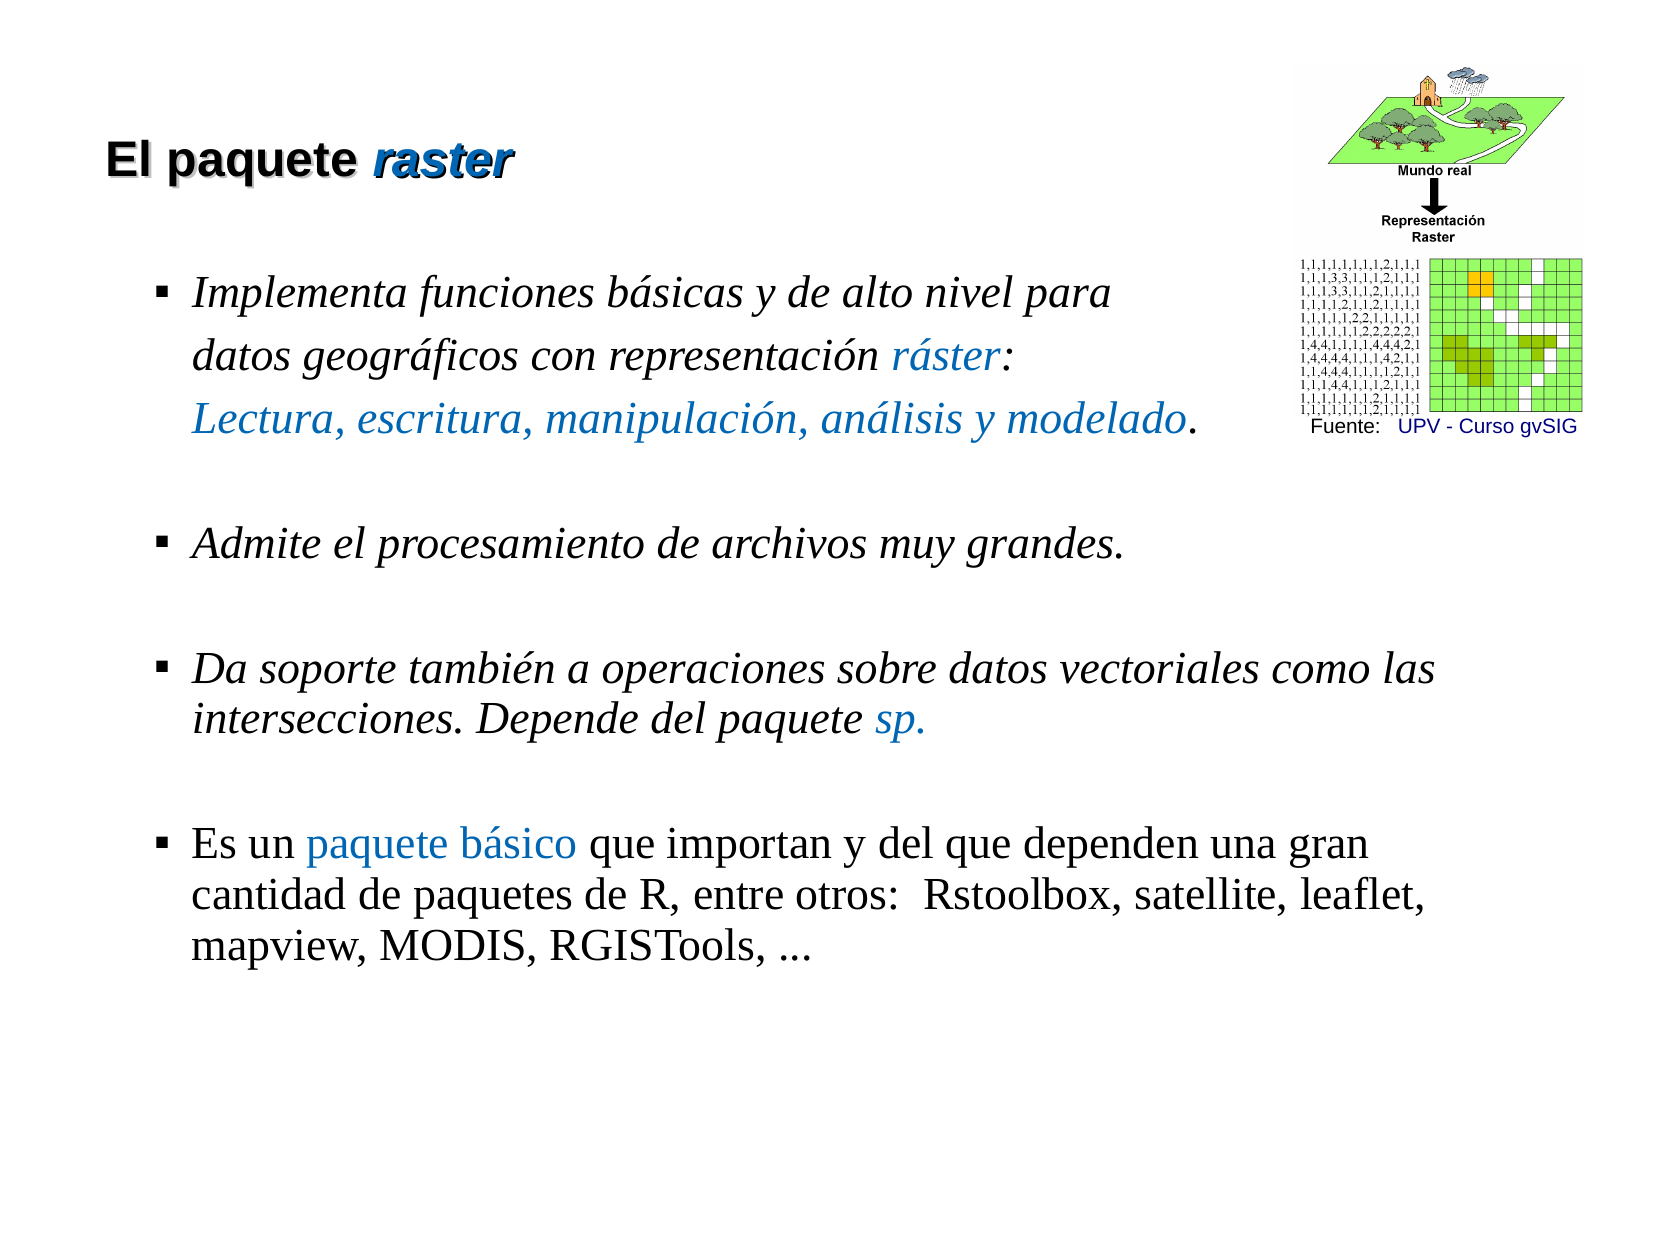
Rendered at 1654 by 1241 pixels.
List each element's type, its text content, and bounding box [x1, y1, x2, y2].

text_box Implementa funciones básicas y de alto nivel para datos geográficos con representación ráster: Lectura, escritura, manipulación, análisis y modelado. Admite el procesamiento de archivos muy grandes. Da soporte también a operaciones sobre datos vectoriales como las intersecciones. Depende del paquete sp. Es un paquete básico que importan y del que dependen una gran cantidad de paquetes de R, entre otros: Rstoolbox, satellite, leaflet, mapview, MODIS, RGISTools, ... [141, 259, 1548, 1122]
picture [1293, 64, 1583, 407]
text_box El paquete raster [90, 124, 685, 204]
text_box Fuente: UPV - Curso gvSIG [1548, 407, 1595, 446]
